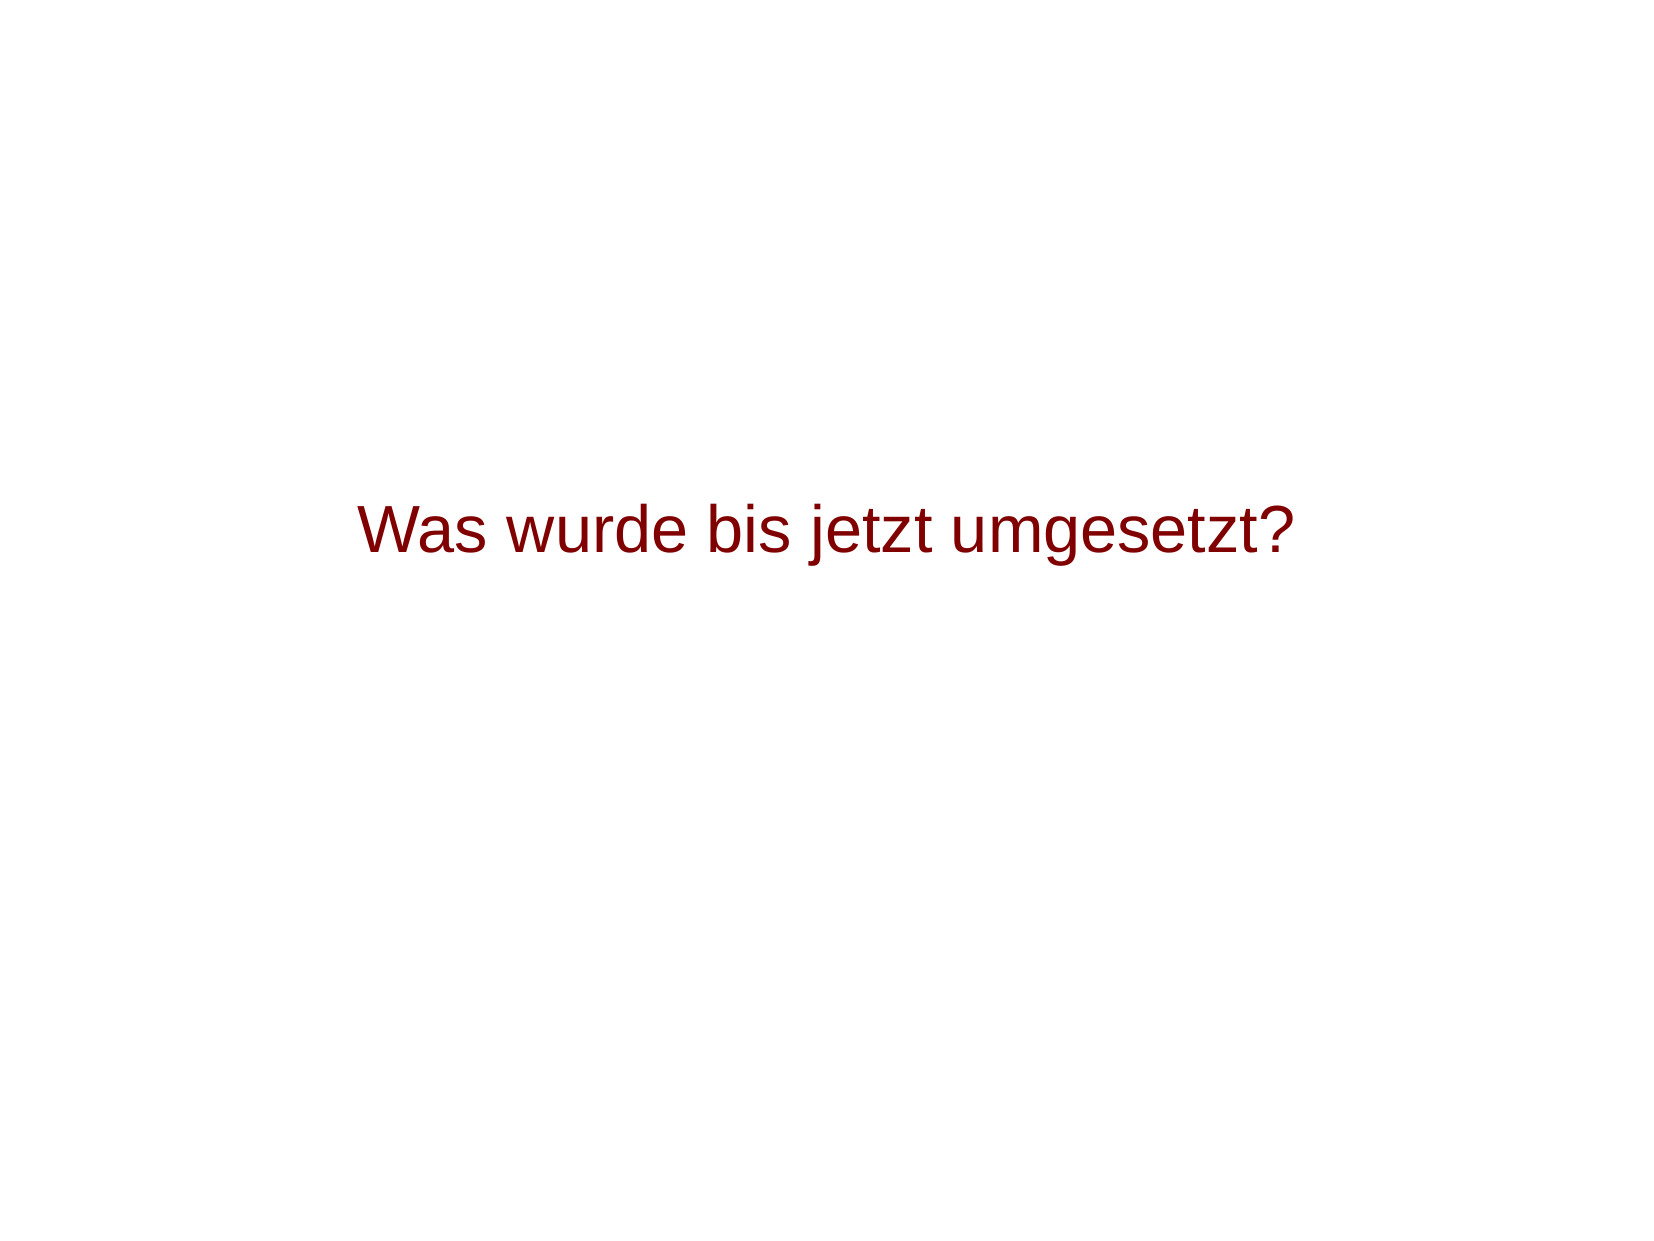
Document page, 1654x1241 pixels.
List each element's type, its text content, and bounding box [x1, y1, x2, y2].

subtitle Was wurde bis jetzt umgesetzt? [82, 49, 1571, 1010]
